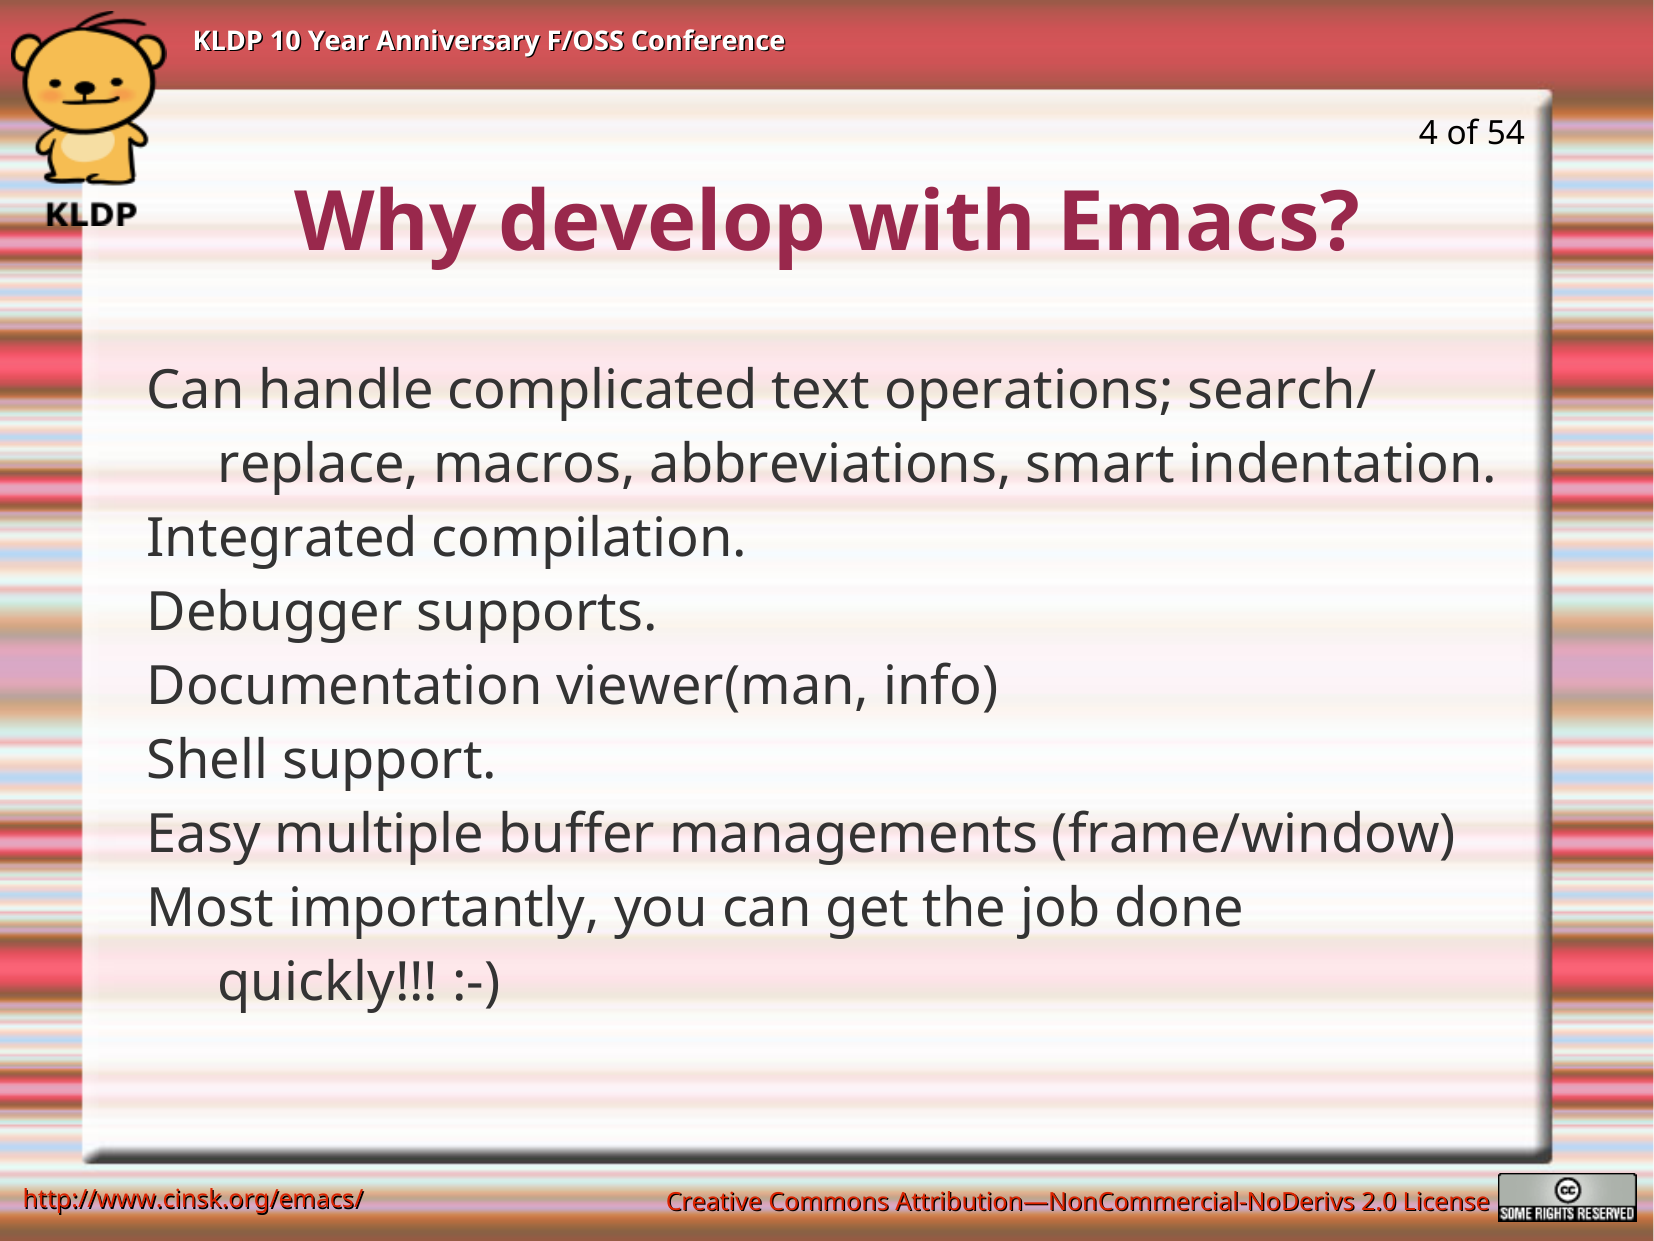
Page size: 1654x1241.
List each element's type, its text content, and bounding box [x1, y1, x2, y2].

title Why develop with Emacs? [121, 114, 1534, 322]
list Can handle complicated text operations; search/replace, macros, abbreviations, smart indentation. Integrated compilation. Debugger supports. Documentation viewer(man, info) Shell support. Easy multiple buffer managements (frame/window) Most importantly, you can get the job done quickly!!! :-) [134, 350, 1516, 1133]
picture [0, 0, 1654, 1241]
